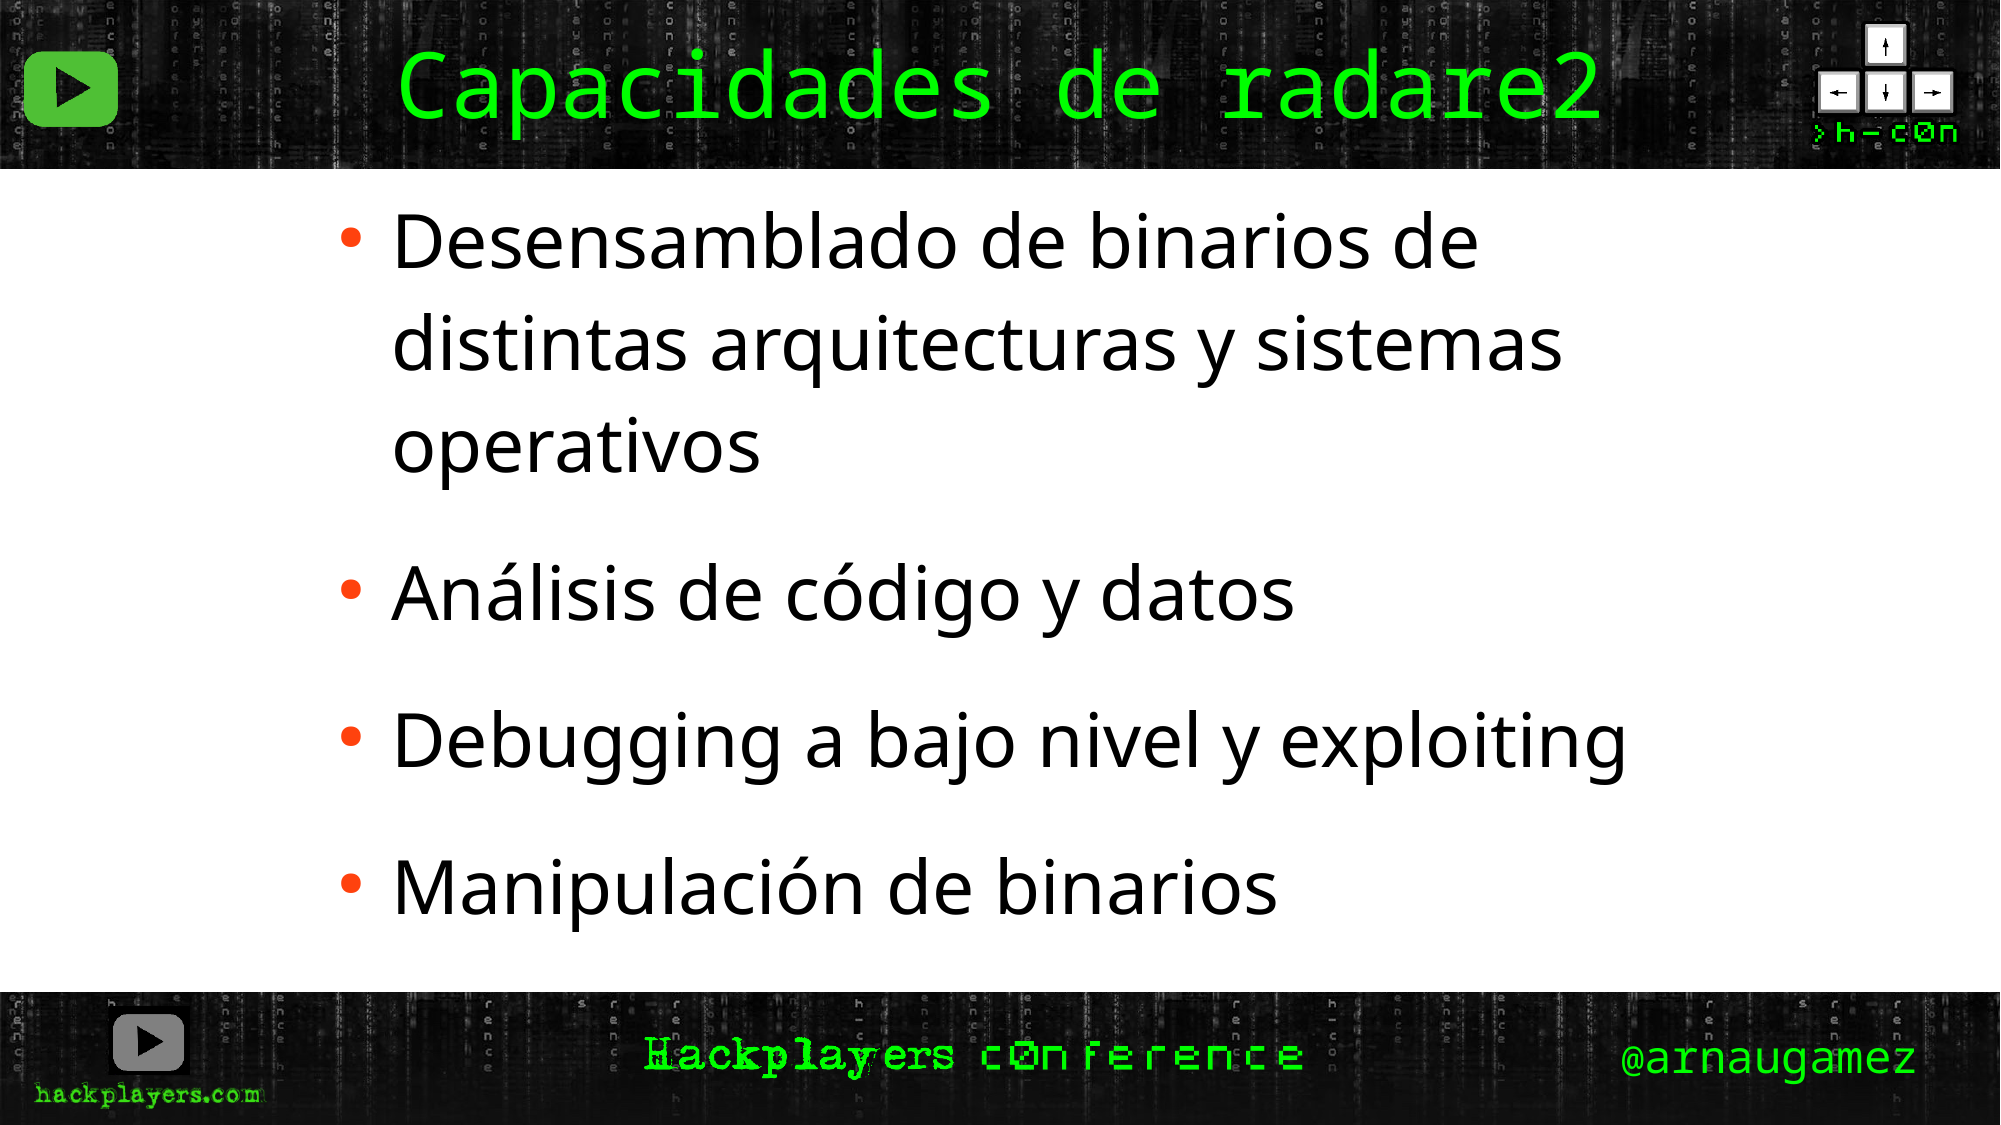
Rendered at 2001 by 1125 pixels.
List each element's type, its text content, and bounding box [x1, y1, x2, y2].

picture [0, 0, 2000, 169]
list Desensamblado de binarios de distintas arquitecturas y sistemas operativos Análisis de código y datos Debugging a bajo nivel y exploiting Manipulación de binarios [320, 337, 1680, 788]
picture [0, 992, 2000, 1125]
title Capacidades de radare2 [255, 0, 1745, 166]
